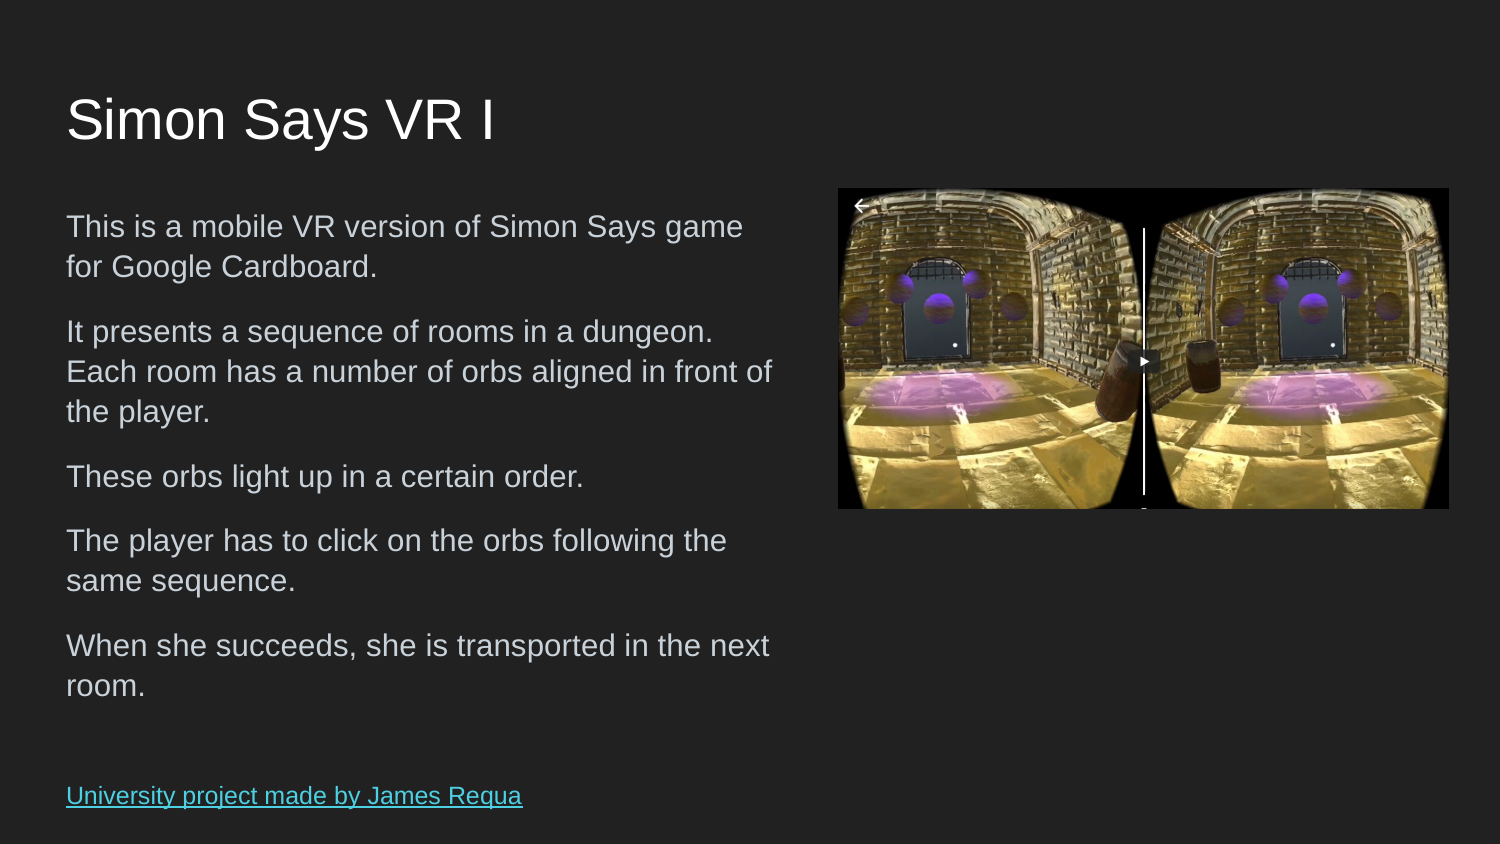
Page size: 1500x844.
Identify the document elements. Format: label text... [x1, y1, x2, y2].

title Simon Says VR I [51, 72, 1449, 167]
text_box University project made by James Requa [51, 765, 1007, 826]
list This is a mobile VR version of Simon Says game for Google Cardboard. It presents a sequence of rooms in a dungeon. Each room has a number of orbs aligned in front of the player. These orbs light up in a certain order. The player has to click on the orbs following the same sequence. When she succeeds, she is transported in the next room. [51, 189, 802, 734]
picture [838, 188, 1449, 509]
